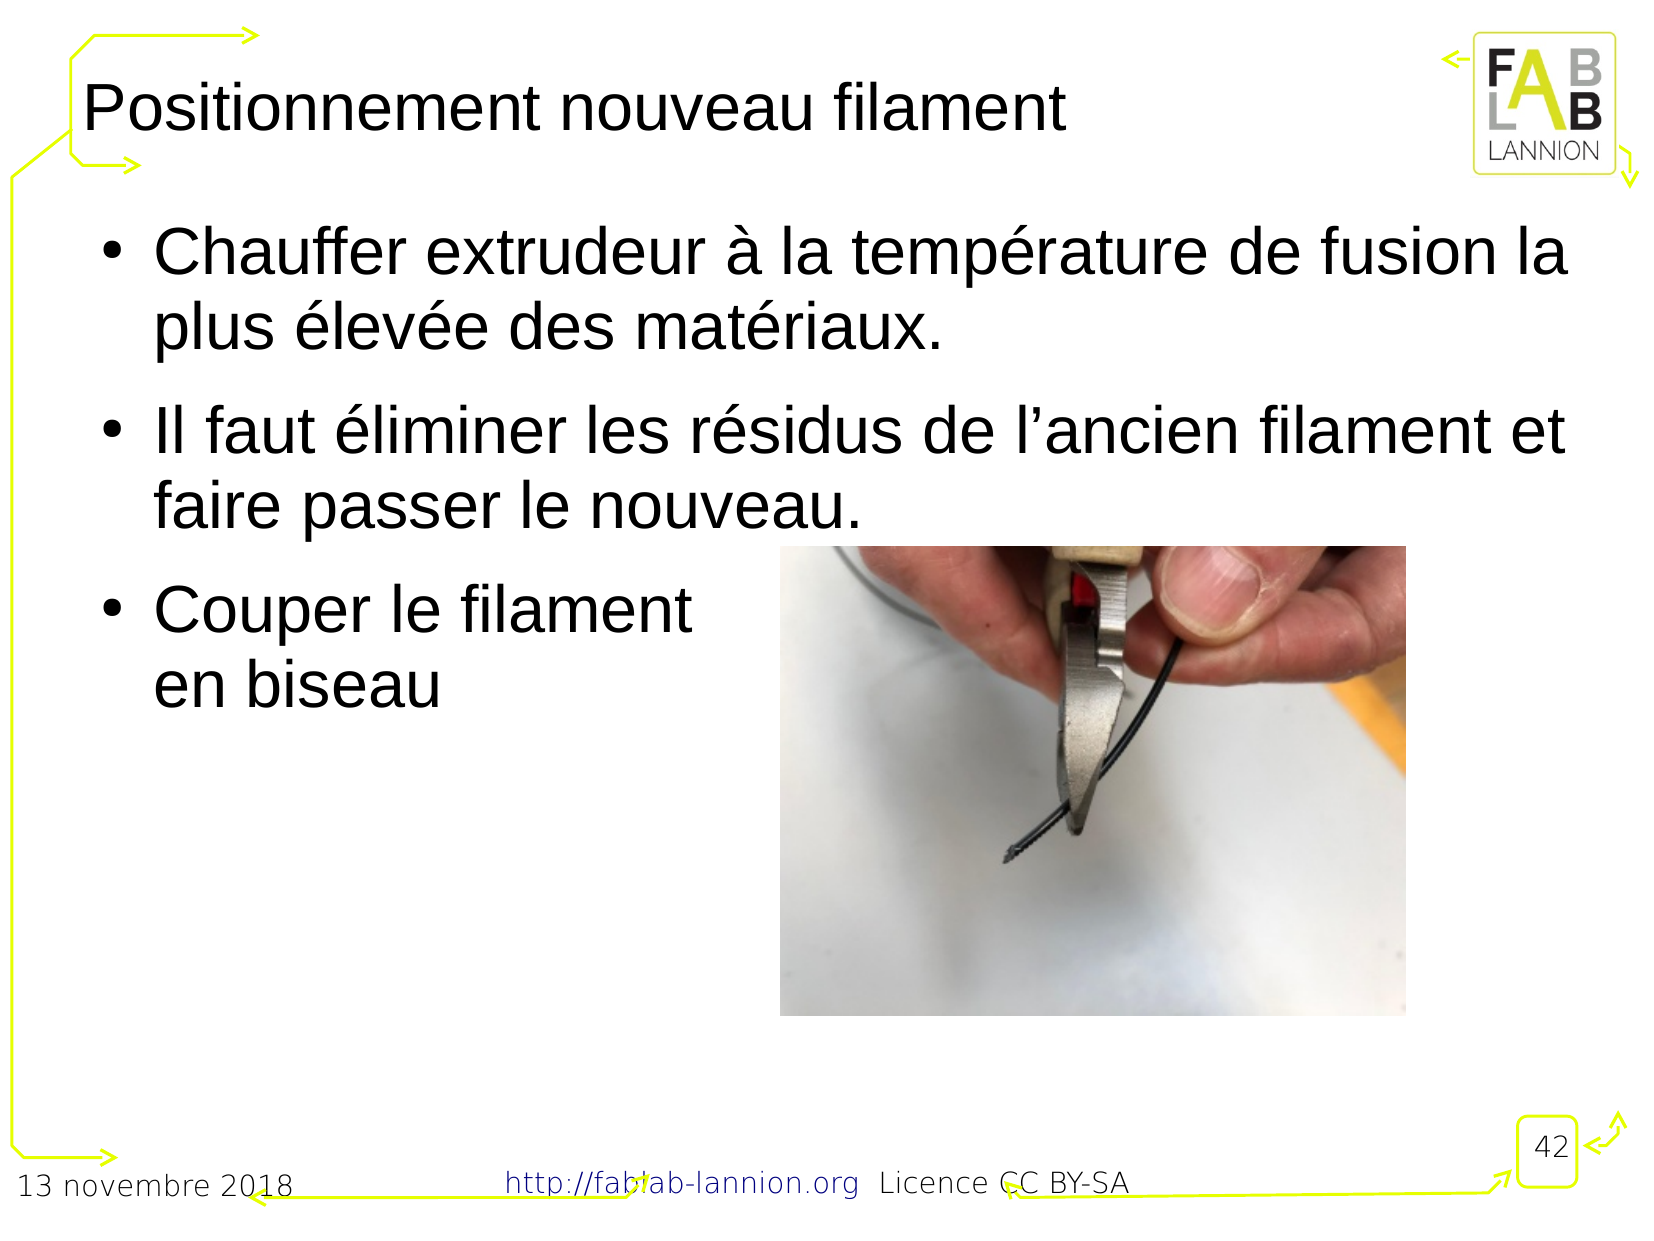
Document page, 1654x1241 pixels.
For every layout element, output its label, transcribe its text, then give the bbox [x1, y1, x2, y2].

picture [780, 546, 1406, 1016]
title Positionnement nouveau filament [82, 49, 1441, 166]
list Chauffer extrudeur à la température de fusion la plus élevée des matériaux. Il faut éliminer les résidus de l’ancien filament et faire passer le nouveau. Couper le filament en biseau [82, 213, 1571, 934]
picture [1470, 29, 1619, 178]
